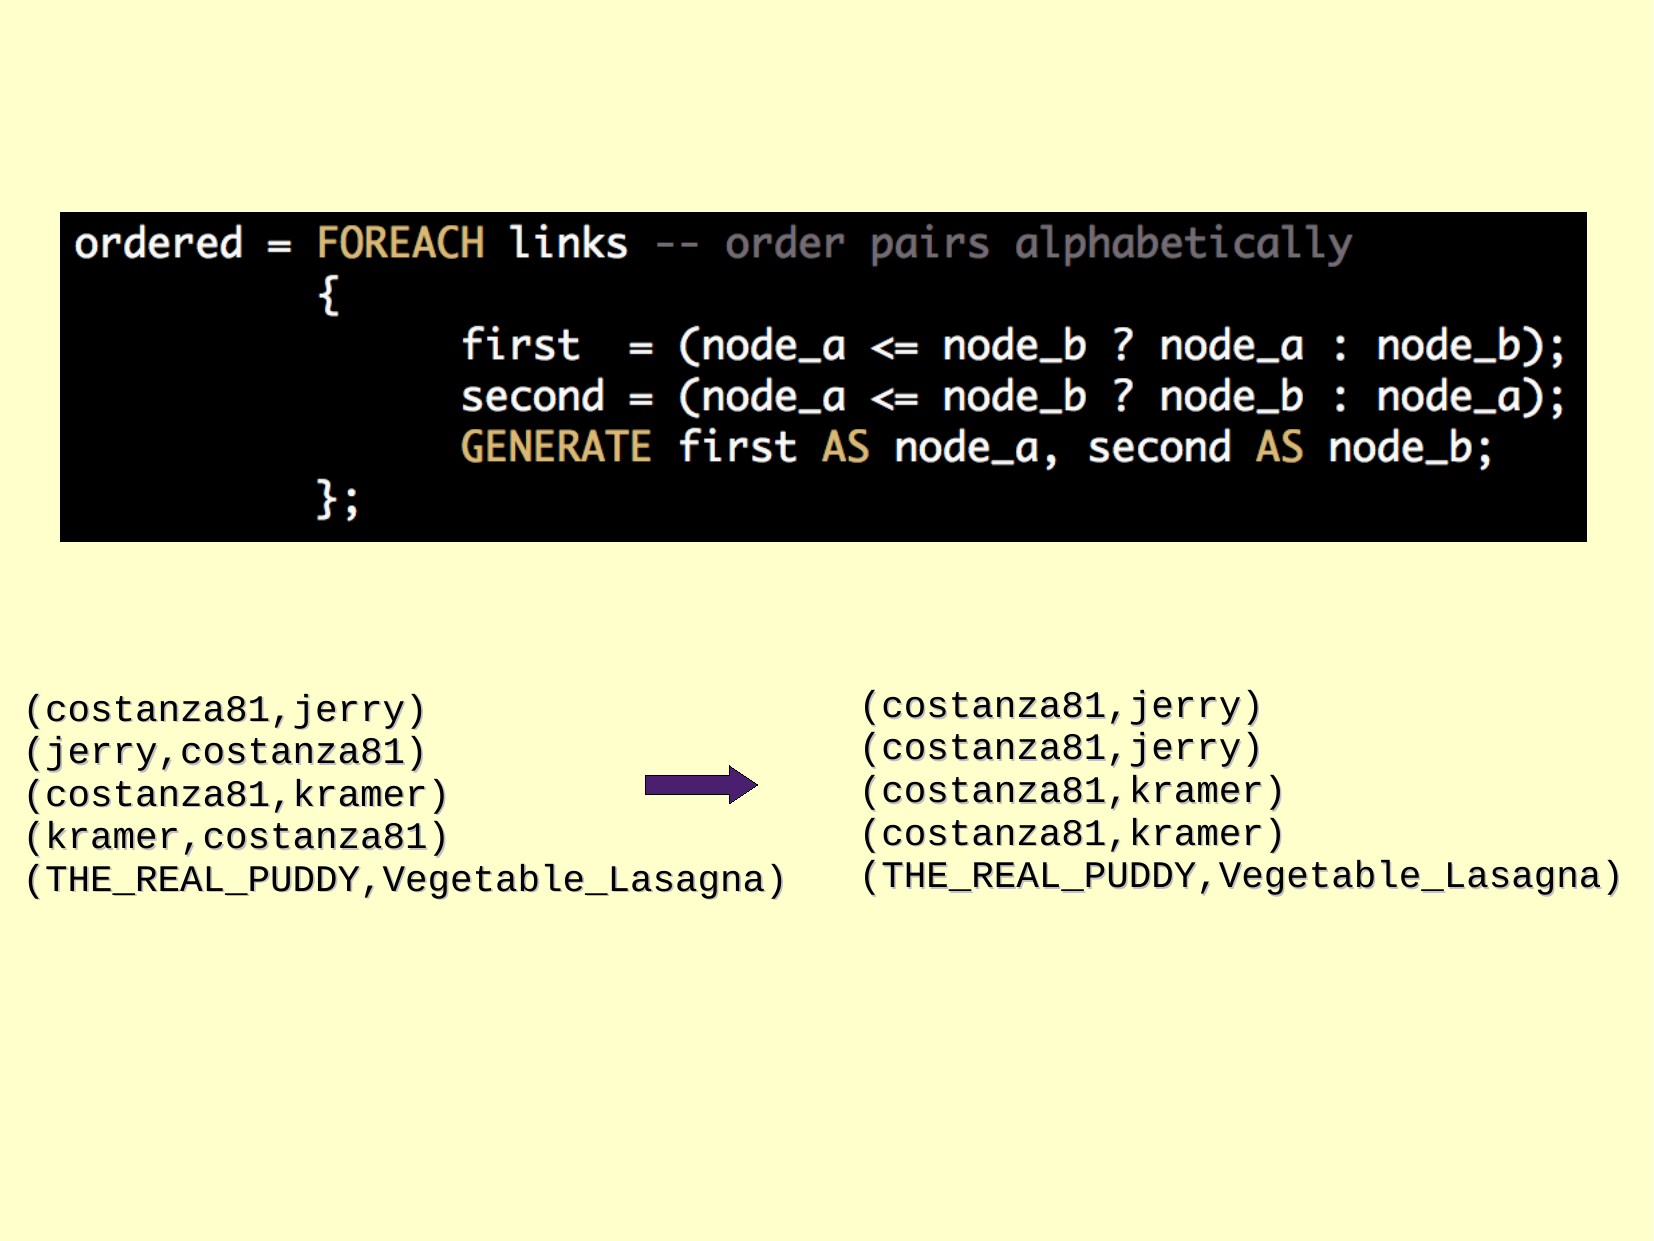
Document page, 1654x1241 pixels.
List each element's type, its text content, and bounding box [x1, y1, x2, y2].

text_box (costanza81,jerry) (costanza81,jerry) (costanza81,kramer) (costanza81,kramer) (THE_REAL_PUDDY,Vegetable_Lasagna) [844, 678, 1639, 907]
picture [60, 212, 1587, 542]
text_box (costanza81,jerry) (jerry,costanza81) (costanza81,kramer) (kramer,costanza81) (THE_REAL_PUDDY,Vegetable_Lasagna) [7, 682, 803, 910]
text_box [645, 765, 758, 804]
